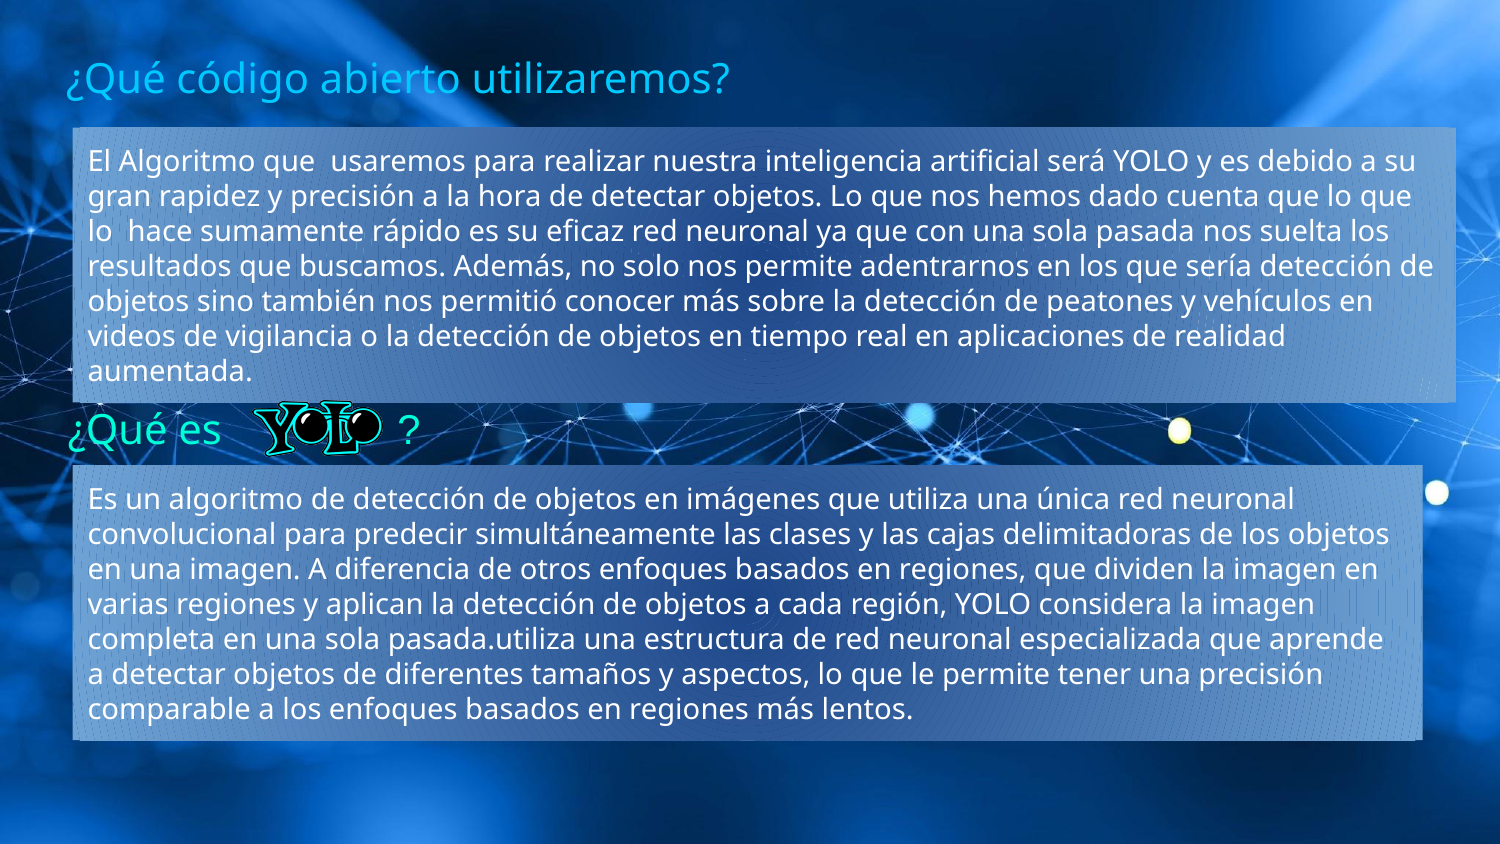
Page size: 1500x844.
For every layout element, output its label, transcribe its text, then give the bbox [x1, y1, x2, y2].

picture [0, 0, 1500, 844]
title ¿Qué es [563, 388, 1451, 483]
title ¿Qué código abierto utilizaremos? [51, 33, 1449, 128]
text_box ? [382, 388, 563, 469]
title ¿Qué es [52, 388, 382, 483]
text_box El Algoritmo que usaremos para realizar nuestra inteligencia artificial será YOLO y es debido a su gran rapidez y precisión a la hora de detectar objetos. Lo que nos hemos dado cuenta que lo que lo hace sumamente rápido es su eficaz red neuronal ya que con una sola pasada nos suelta los resultados que buscamos. Además, no solo nos permite adentrarnos en los que sería detección de objetos sino también nos permitió conocer más sobre la detección de peatones y vehículos en videos de vigilancia o la detección de objetos en tiempo real en aplicaciones de realidad aumentada. [72, 127, 1456, 403]
text_box Es un algoritmo de detección de objetos en imágenes que utiliza una única red neuronal convolucional para predecir simultáneamente las clases y las cajas delimitadoras de los objetos en una imagen. A diferencia de otros enfoques basados en regiones, que dividen la imagen en varias regiones y aplican la detección de objetos a cada región, YOLO considera la imagen completa en una sola pasada.utiliza una estructura de red neuronal especializada que aprende a detectar objetos de diferentes tamaños y aspectos, lo que le permite tener una precisión comparable a los enfoques basados en regiones más lentos. [72, 465, 1423, 741]
